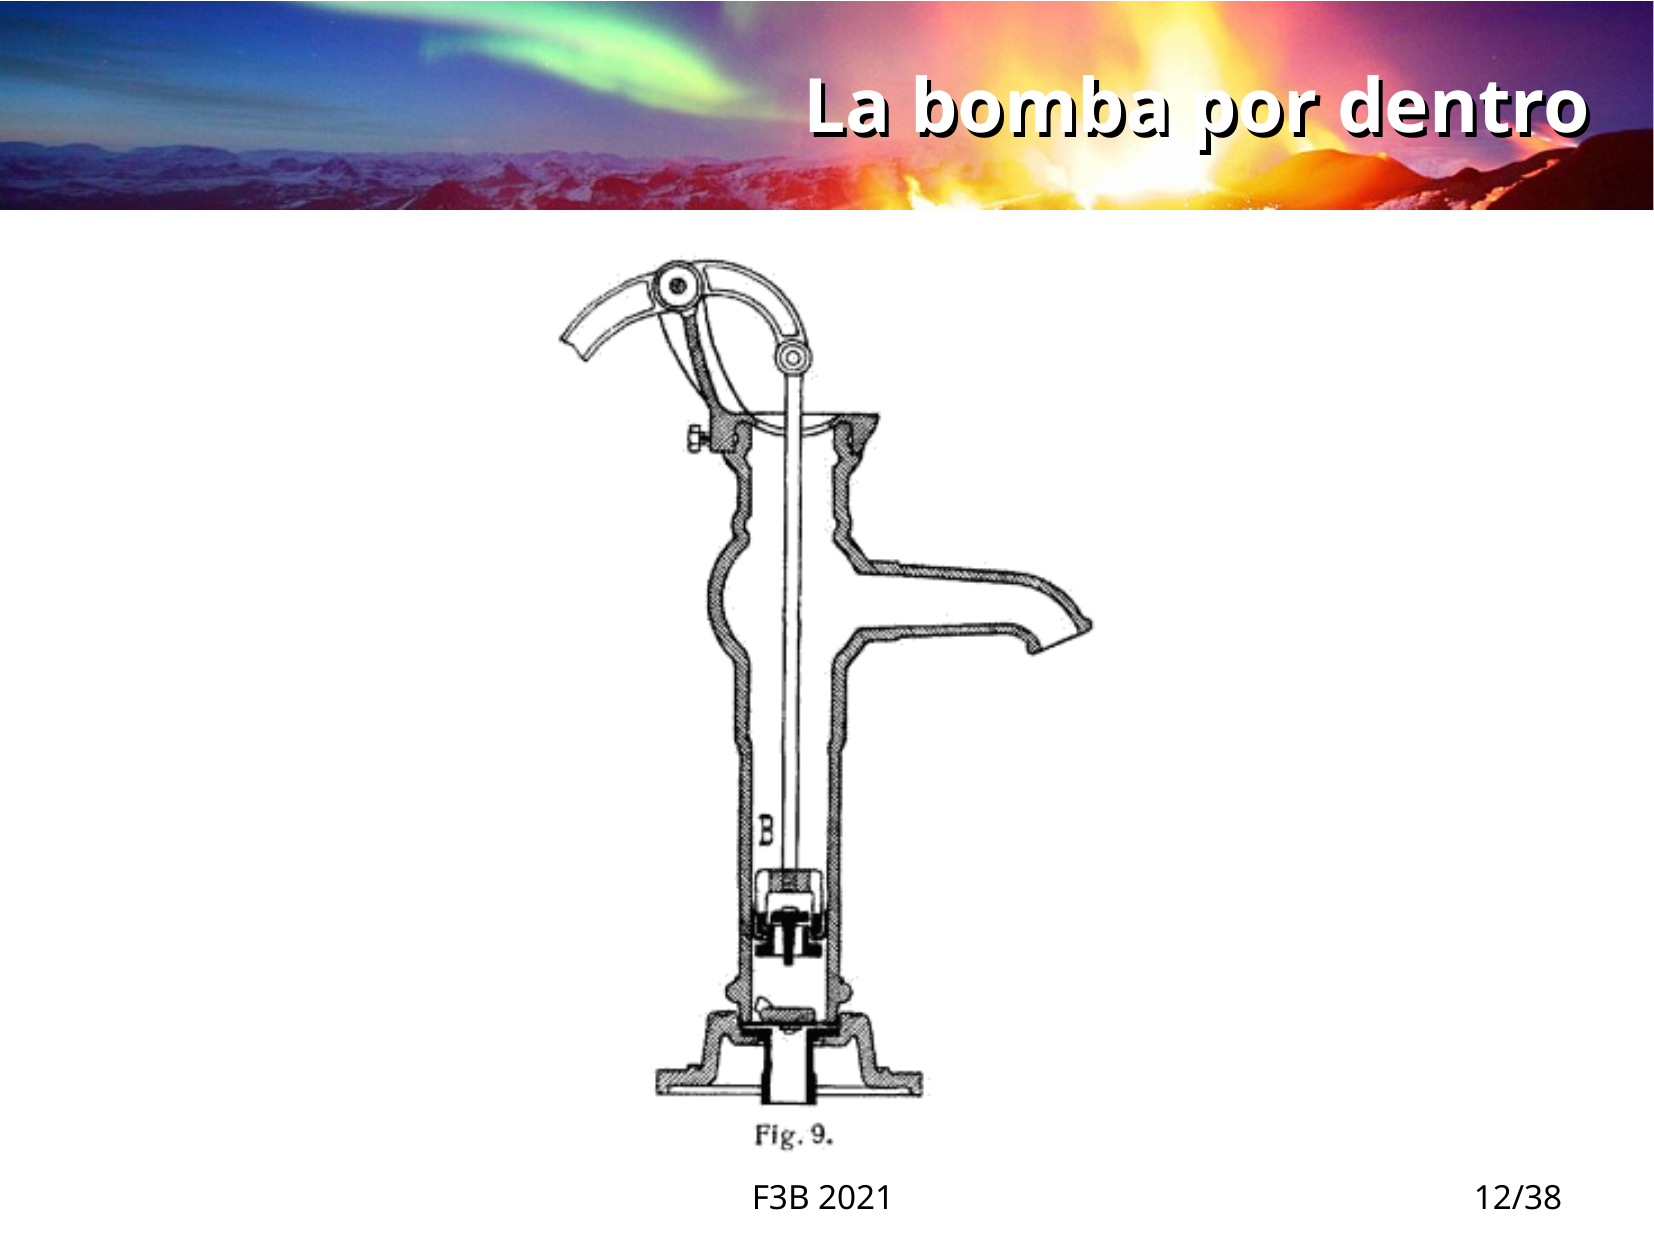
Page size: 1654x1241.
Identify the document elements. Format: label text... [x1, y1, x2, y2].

picture [0, 1, 1654, 210]
picture [555, 254, 1095, 1156]
title La bomba por dentro [45, 15, 1606, 191]
